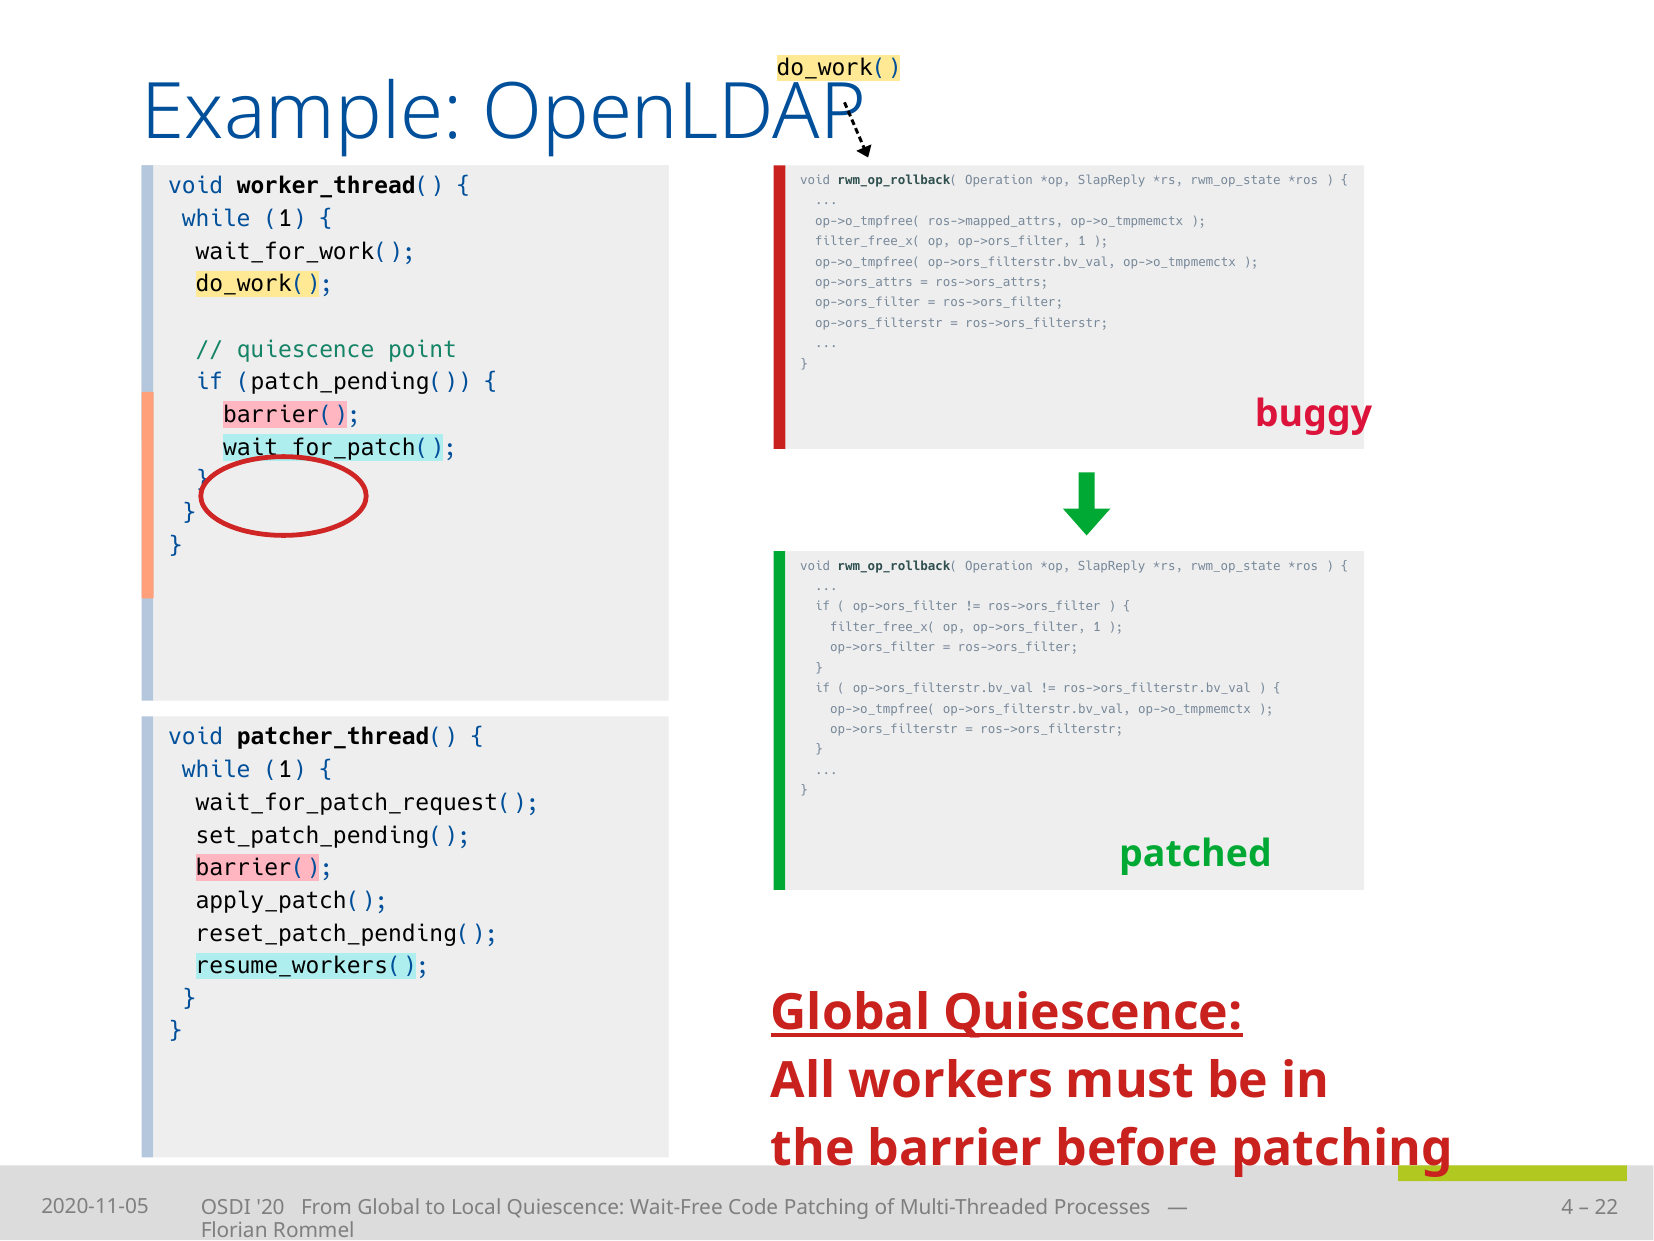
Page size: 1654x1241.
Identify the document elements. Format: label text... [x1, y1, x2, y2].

text_box void patcher_thread() { while (1) { wait_for_patch_request(); set_patch_pending(); barrier(); apply_patch(); reset_patch_pending(); resume_workers(); } } [153, 716, 669, 1158]
text_box [141, 165, 154, 701]
text_box [773, 165, 786, 449]
text_box Global Quiescence: All workers must be in the barrier before patching [755, 968, 1334, 1139]
text_box patched [1104, 818, 1255, 889]
text_box [1062, 472, 1111, 536]
title Example: OpenLDAP [141, 55, 1223, 134]
text_box [773, 551, 785, 890]
text_box buggy [1240, 378, 1362, 449]
text_box [141, 716, 153, 1158]
text_box do_work() [761, 47, 963, 113]
text_box void rwm_op_rollback( Operation *op, SlapReply *rs, rwm_op_state *ros ) { ... if ( op->ors_filter != ros->ors_filter ) { filter_free_x( op, op->ors_filter, 1 ); op->ors_filter = ros->ors_filter; } if ( op->ors_filterstr.bv_val != ros->ors_filterstr.bv_val ) { op->o_tmpfree( op->ors_filterstr.bv_val, op->o_tmpmemctx ); op->ors_filterstr = ros->ors_filterstr; } ... } [785, 551, 1365, 890]
text_box void worker_thread() { while (1) { wait_for_work(); do_work(); // quiescence point if (patch_pending()) { barrier(); wait_for_patch(); } } } [153, 165, 669, 701]
text_box void rwm_op_rollback( Operation *op, SlapReply *rs, rwm_op_state *ros ) { ... op->o_tmpfree( ros->mapped_attrs, op->o_tmpmemctx ); filter_free_x( op, op->ors_filter, 1 ); op->o_tmpfree( op->ors_filterstr.bv_val, op->o_tmpmemctx ); op->ors_attrs = ros->ors_attrs; op->ors_filter = ros->ors_filter; op->ors_filterstr = ros->ors_filterstr; ... } [786, 165, 1365, 449]
